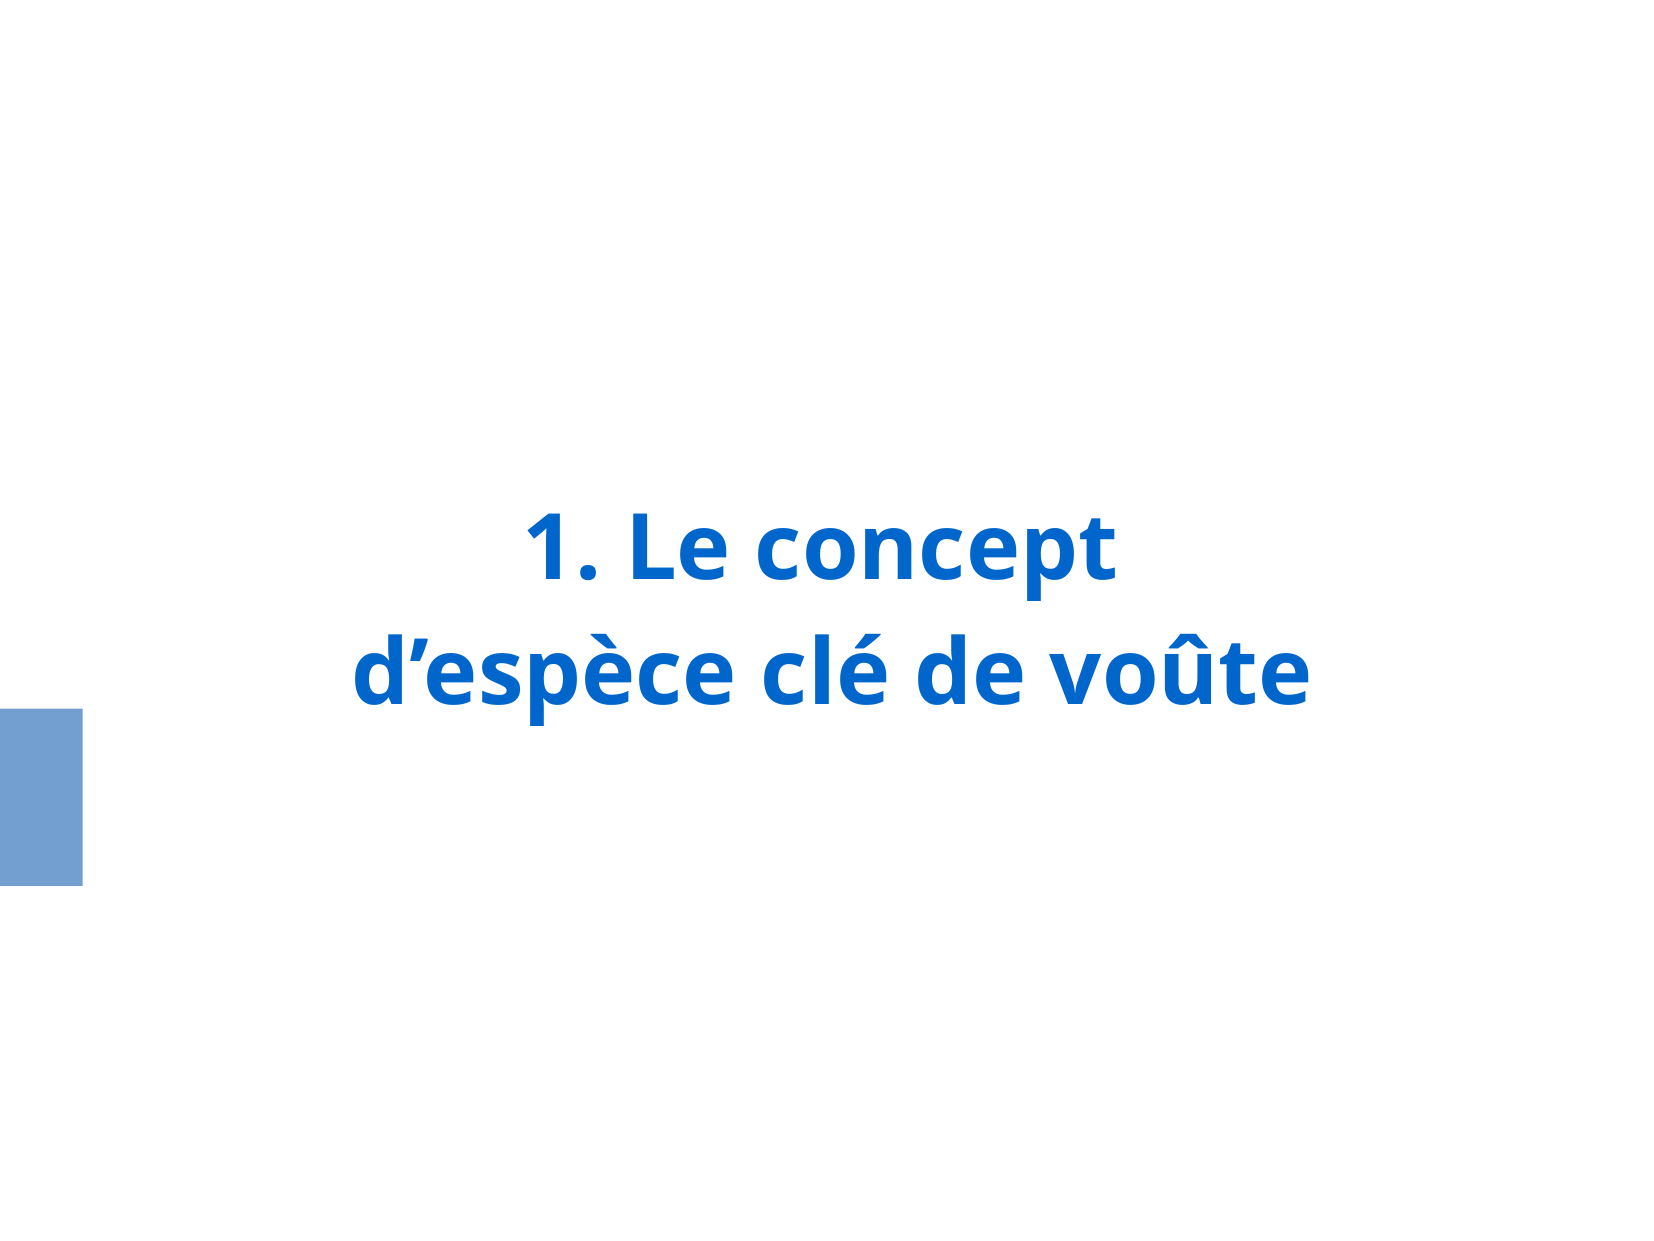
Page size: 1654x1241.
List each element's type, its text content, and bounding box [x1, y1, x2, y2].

subtitle 1. Le concept d’espèce clé de voûte [129, 59, 1536, 1155]
